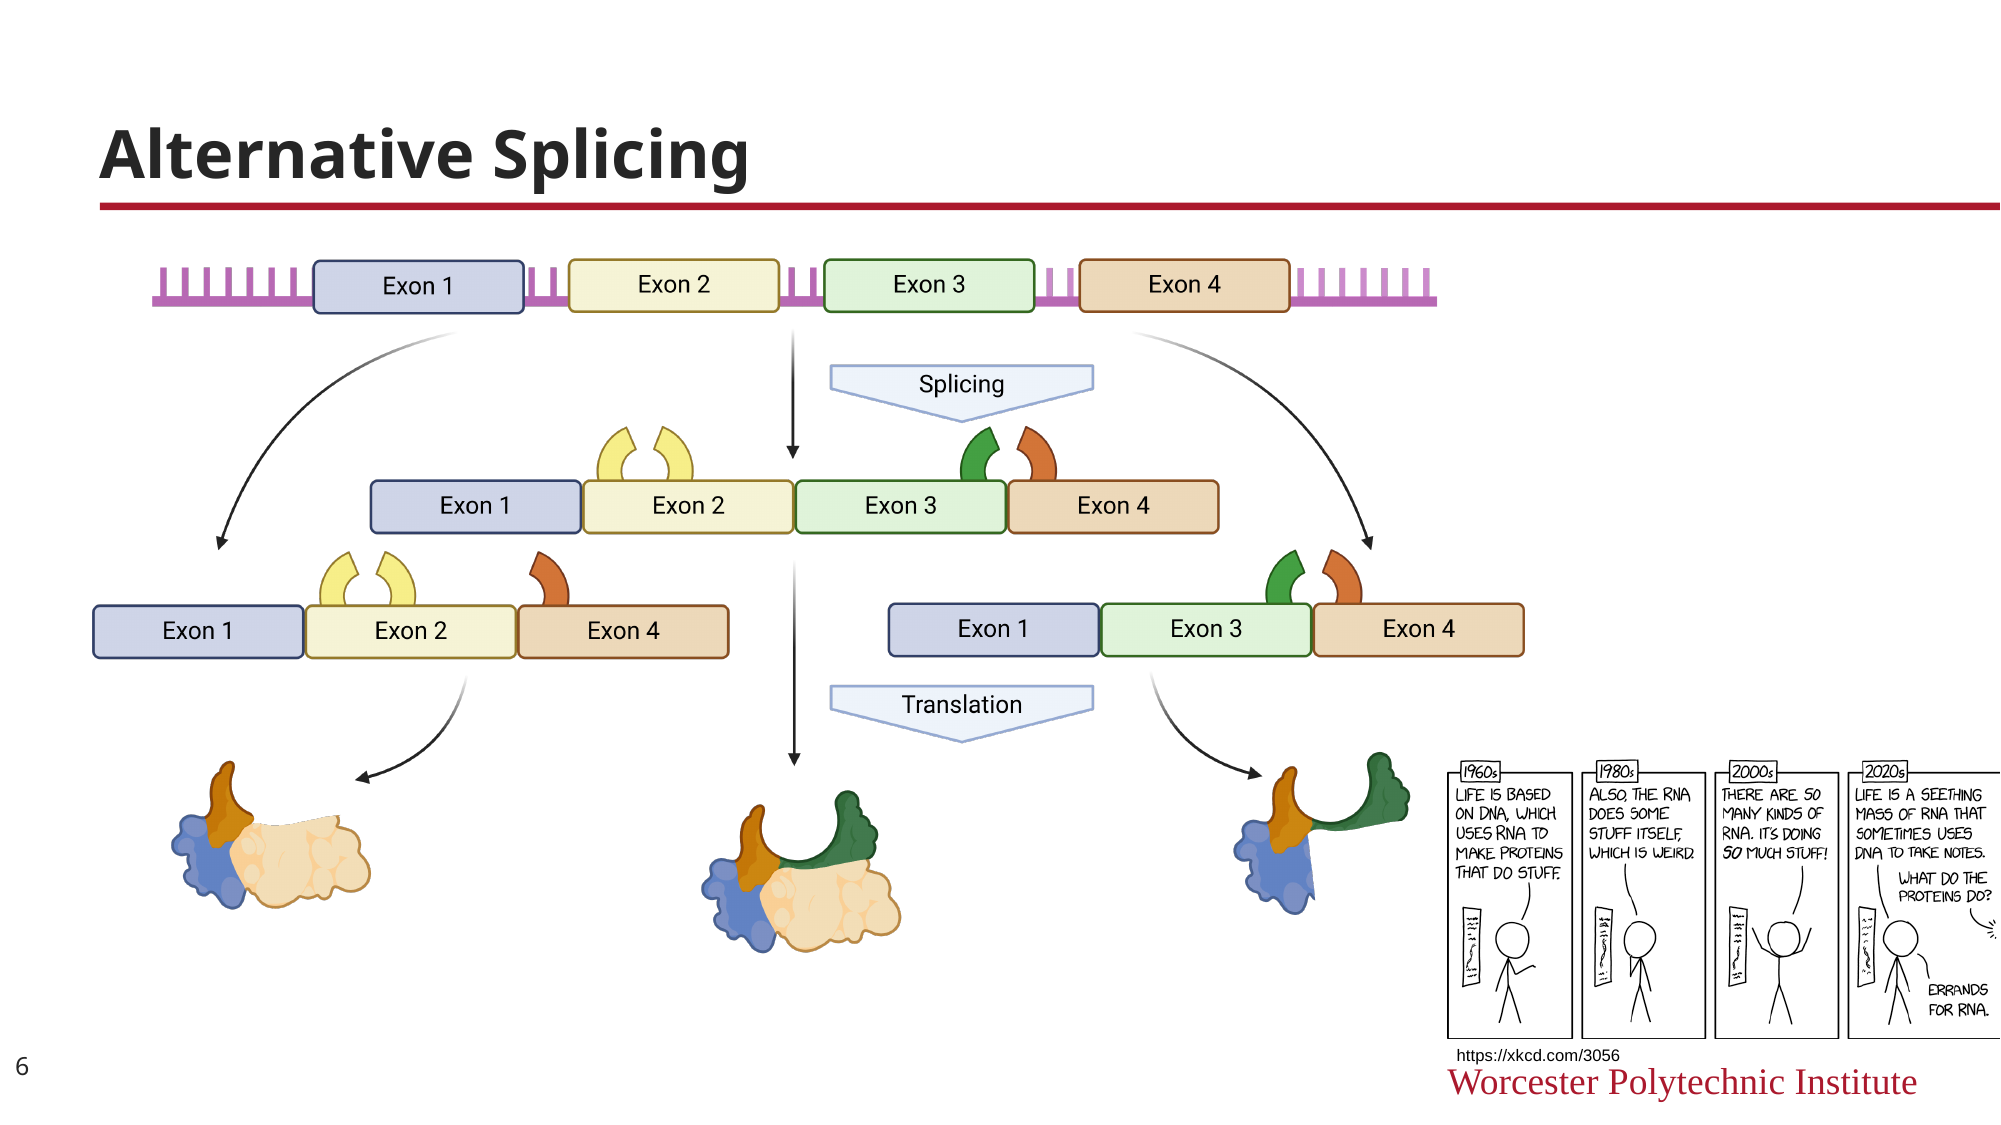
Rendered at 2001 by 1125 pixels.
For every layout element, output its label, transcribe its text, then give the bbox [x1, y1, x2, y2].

picture [69, 201, 2000, 1039]
title Alternative Splicing [99, 112, 1900, 190]
text_box https://xkcd.com/3056 [1441, 1045, 1733, 1066]
